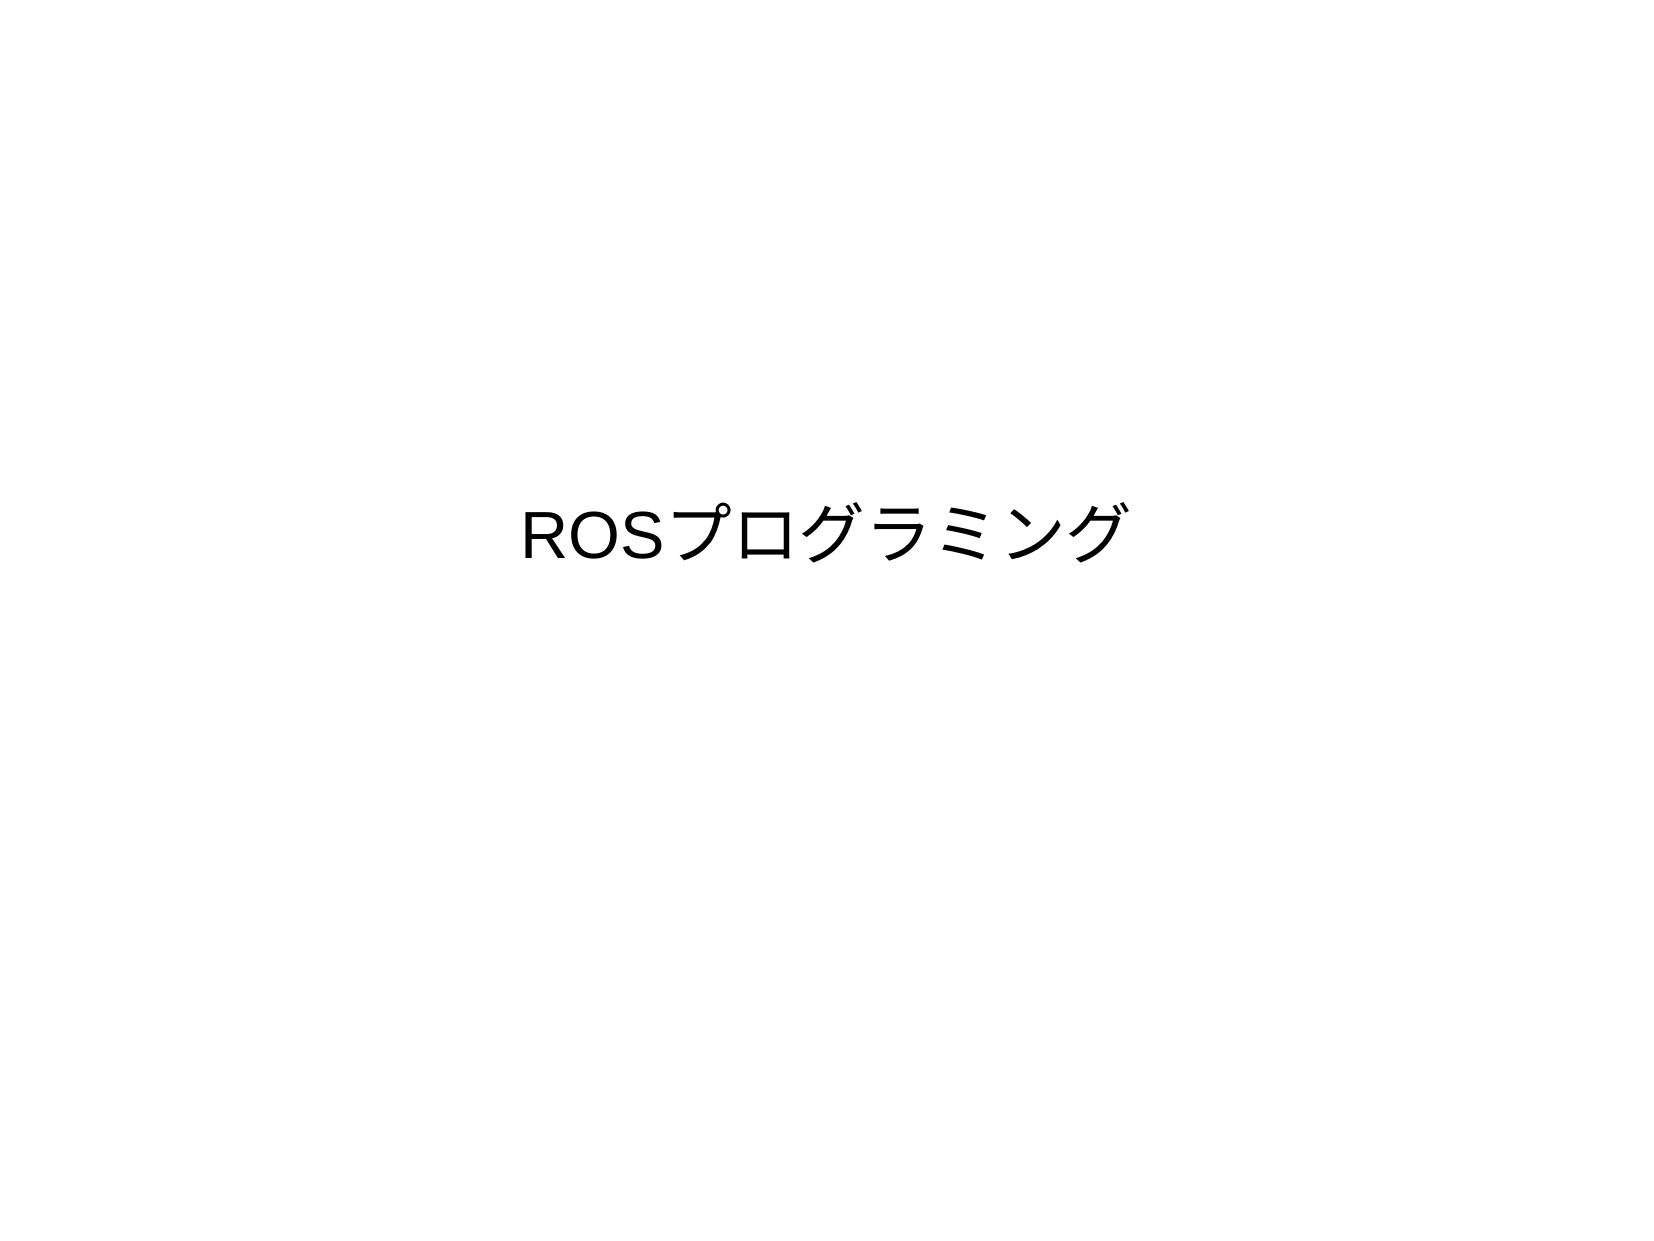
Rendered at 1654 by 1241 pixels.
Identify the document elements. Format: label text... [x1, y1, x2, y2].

subtitle ROSプログラミング [82, 49, 1571, 1010]
